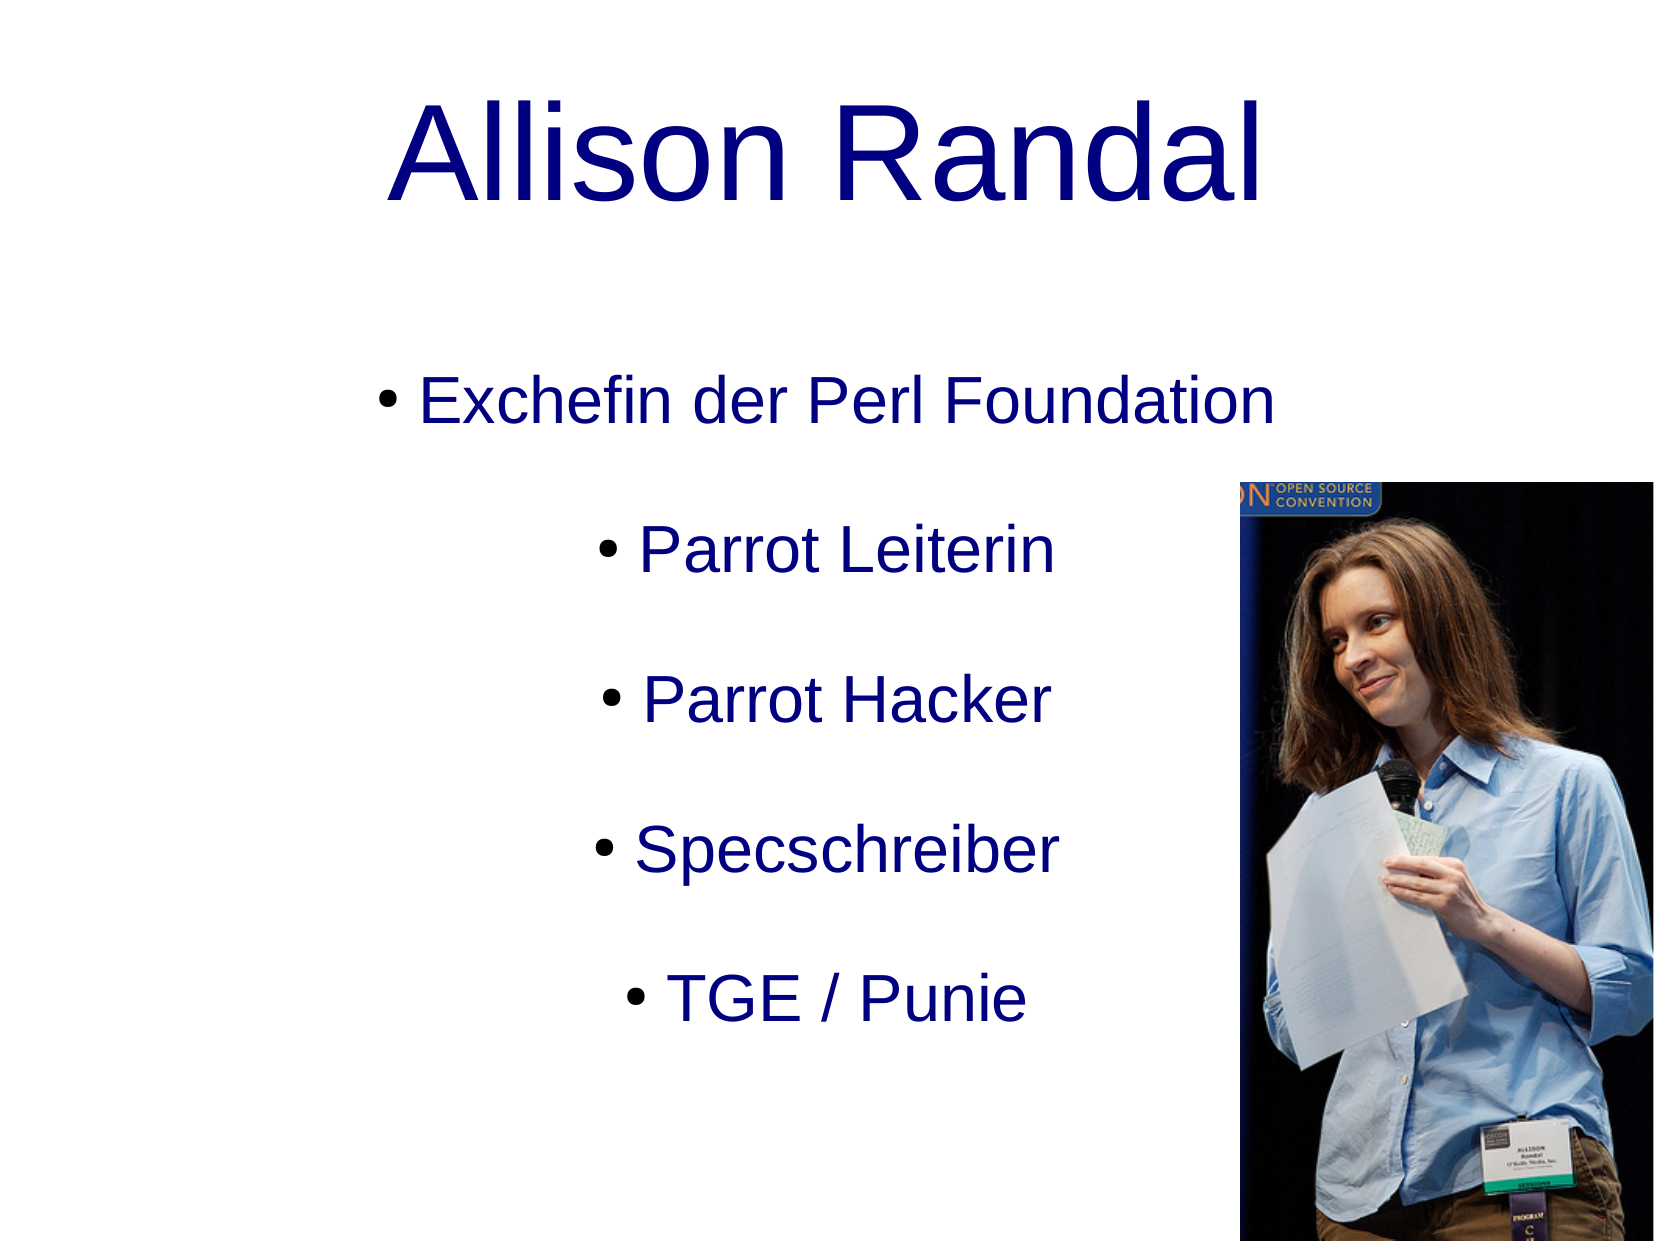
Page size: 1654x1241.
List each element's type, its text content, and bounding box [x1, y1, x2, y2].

subtitle Exchefin der Perl Foundation Parrot Leiterin Parrot Hacker Specschreiber TGE / Punie [82, 290, 1571, 1109]
title Allison Randal [82, 49, 1571, 257]
picture [1240, 482, 1654, 1241]
